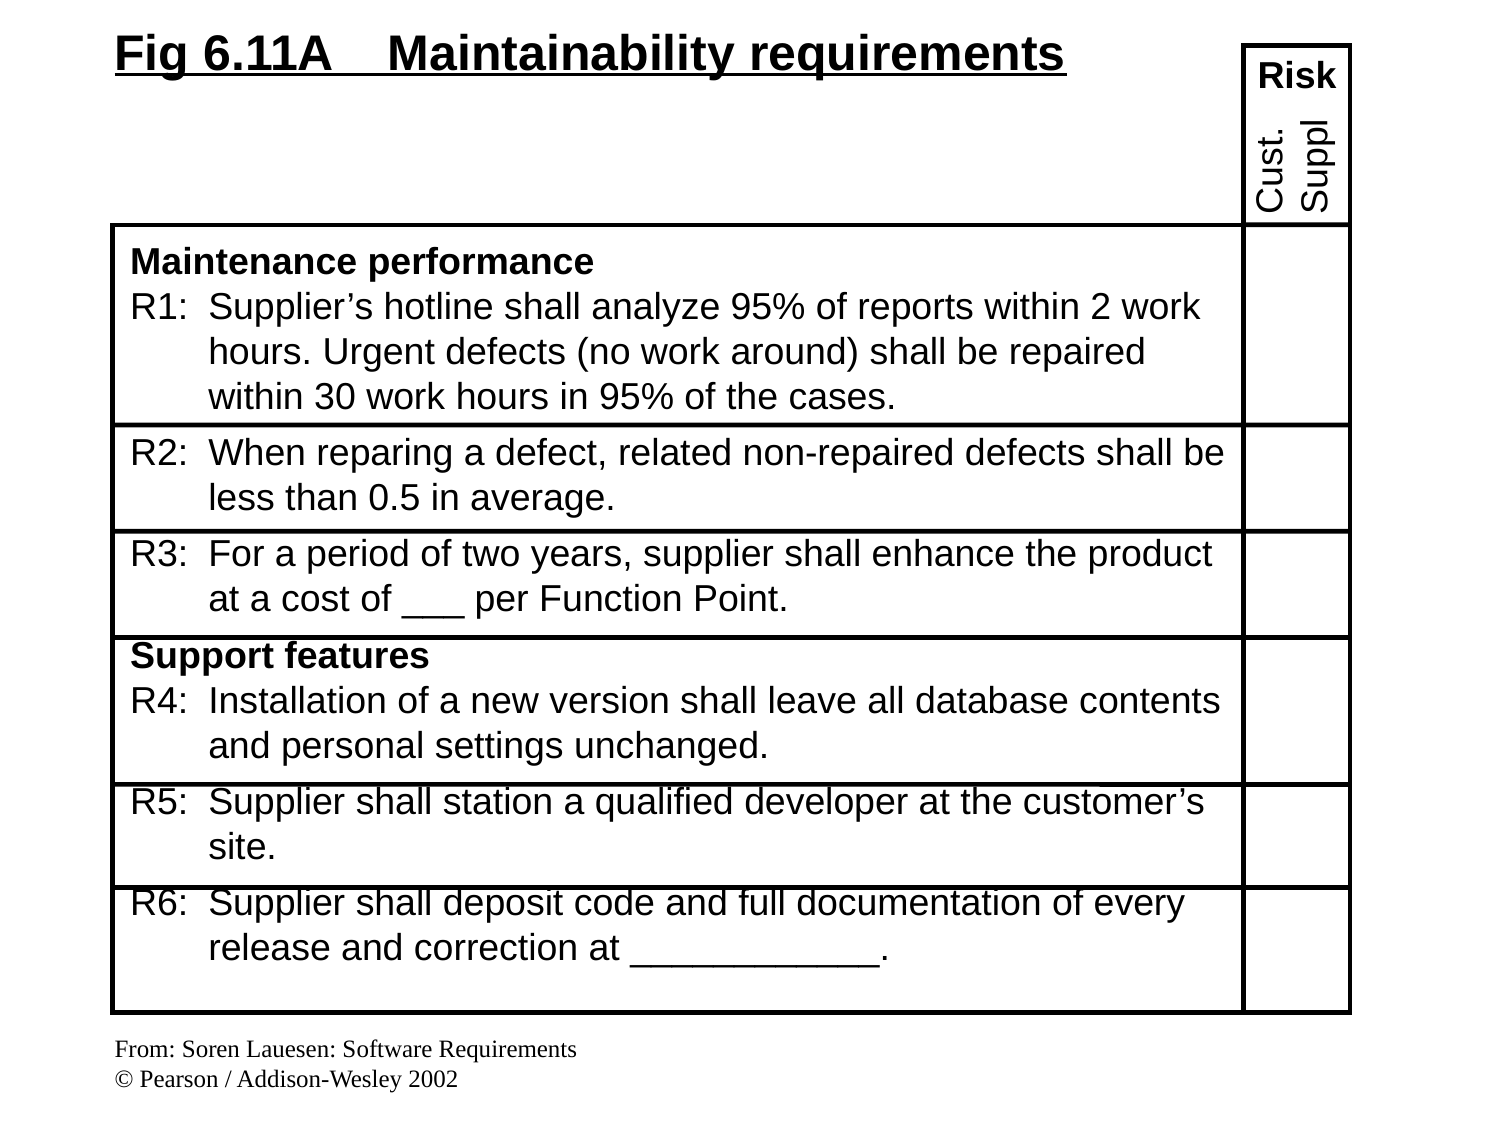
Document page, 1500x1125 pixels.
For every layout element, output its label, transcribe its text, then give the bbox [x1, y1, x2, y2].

text_box Maintenance performance R1: Supplier’s hotline shall analyze 95% of reports within 2 work hours. Urgent defects (no work around) shall be repaired within 30 work hours in 95% of the cases. R2: When reparing a defect, related non-repaired defects shall be less than 0.5 in average. R3: For a period of two years, supplier shall enhance the product at a cost of ___ per Function Point. Support features R4: Installation of a new version shall leave all database contents and personal settings unchanged. R5: Supplier shall station a qualified developer at the customer’s site. R6: Supplier shall deposit code and full documentation of every release and correction at ____________. [112, 224, 1243, 422]
text_box Risk [1243, 428, 1350, 528]
text_box Maintenance performance R1: Supplier’s hotline shall analyze 95% of reports within 2 work hours. Urgent defects (no work around) shall be repaired within 30 work hours in 95% of the cases. R2: When reparing a defect, related non-repaired defects shall be less than 0.5 in average. R3: For a period of two years, supplier shall enhance the product at a cost of ___ per Function Point. Support features R4: Installation of a new version shall leave all database contents and personal settings unchanged. R5: Supplier shall station a qualified developer at the customer’s site. R6: Supplier shall deposit code and full documentation of every release and correction at ____________. [112, 640, 1243, 782]
text_box From: Soren Lauesen: Software Requirements © Pearson / Addison-Wesley 2002 [99, 1024, 638, 1100]
text_box Fig 6.11A Maintainability requirements [99, 12, 1085, 88]
text_box Cust. Suppl [1238, 112, 1341, 220]
text_box Maintenance performance R1: Supplier’s hotline shall analyze 95% of reports within 2 work hours. Urgent defects (no work around) shall be repaired within 30 work hours in 95% of the cases. R2: When reparing a defect, related non-repaired defects shall be less than 0.5 in average. R3: For a period of two years, supplier shall enhance the product at a cost of ___ per Function Point. Support features R4: Installation of a new version shall leave all database contents and personal settings unchanged. R5: Supplier shall station a qualified developer at the customer’s site. R6: Supplier shall deposit code and full documentation of every release and correction at ____________. [112, 787, 1243, 885]
text_box Risk [1243, 787, 1350, 885]
text_box Risk [1243, 534, 1350, 635]
text_box Risk [1243, 45, 1350, 222]
text_box Maintenance performance R1: Supplier’s hotline shall analyze 95% of reports within 2 work hours. Urgent defects (no work around) shall be repaired within 30 work hours in 95% of the cases. R2: When reparing a defect, related non-repaired defects shall be less than 0.5 in average. R3: For a period of two years, supplier shall enhance the product at a cost of ___ per Function Point. Support features R4: Installation of a new version shall leave all database contents and personal settings unchanged. R5: Supplier shall station a qualified developer at the customer’s site. R6: Supplier shall deposit code and full documentation of every release and correction at ____________. [112, 534, 1243, 635]
text_box Risk [1243, 640, 1350, 782]
text_box Risk [1243, 890, 1350, 1013]
text_box Maintenance performance R1: Supplier’s hotline shall analyze 95% of reports within 2 work hours. Urgent defects (no work around) shall be repaired within 30 work hours in 95% of the cases. R2: When reparing a defect, related non-repaired defects shall be less than 0.5 in average. R3: For a period of two years, supplier shall enhance the product at a cost of ___ per Function Point. Support features R4: Installation of a new version shall leave all database contents and personal settings unchanged. R5: Supplier shall station a qualified developer at the customer’s site. R6: Supplier shall deposit code and full documentation of every release and correction at ____________. [112, 890, 1243, 1013]
text_box Maintenance performance R1: Supplier’s hotline shall analyze 95% of reports within 2 work hours. Urgent defects (no work around) shall be repaired within 30 work hours in 95% of the cases. R2: When reparing a defect, related non-repaired defects shall be less than 0.5 in average. R3: For a period of two years, supplier shall enhance the product at a cost of ___ per Function Point. Support features R4: Installation of a new version shall leave all database contents and personal settings unchanged. R5: Supplier shall station a qualified developer at the customer’s site. R6: Supplier shall deposit code and full documentation of every release and correction at ____________. [112, 428, 1243, 528]
text_box Risk [1243, 228, 1350, 422]
